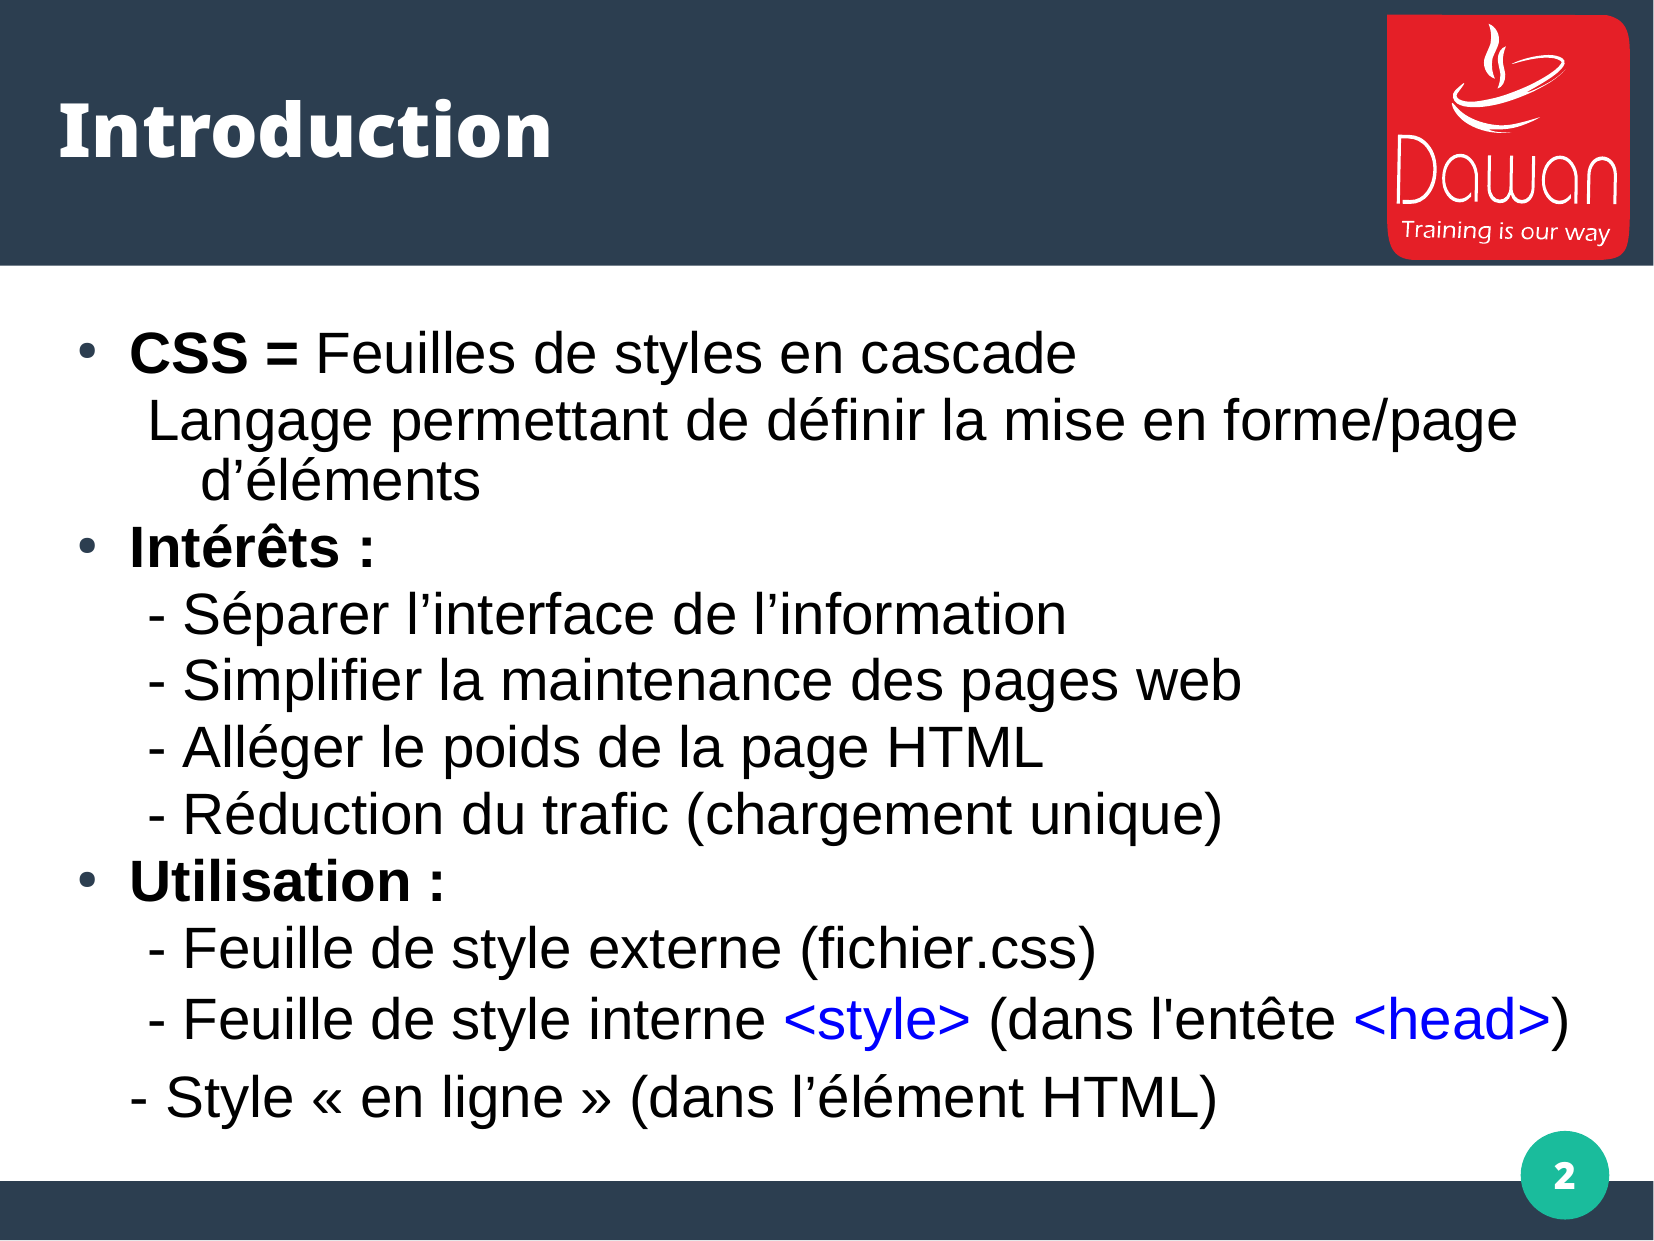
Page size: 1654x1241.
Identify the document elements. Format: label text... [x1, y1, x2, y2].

picture [1387, 14, 1630, 260]
list CSS = Feuilles de styles en cascade Langage permettant de définir la mise en forme/page d’éléments Intérêts : - Séparer l’interface de l’information - Simplifier la maintenance des pages web - Alléger le poids de la page HTML - Réduction du trafic (chargement unique) Utilisation : - Feuille de style externe (fichier.css) - Feuille de style interne <style> (dans l'entête <head>)‏ - Style « en ligne » (dans l’élément HTML)‏ [59, 324, 1595, 1152]
title Introduction [59, 49, 1387, 207]
